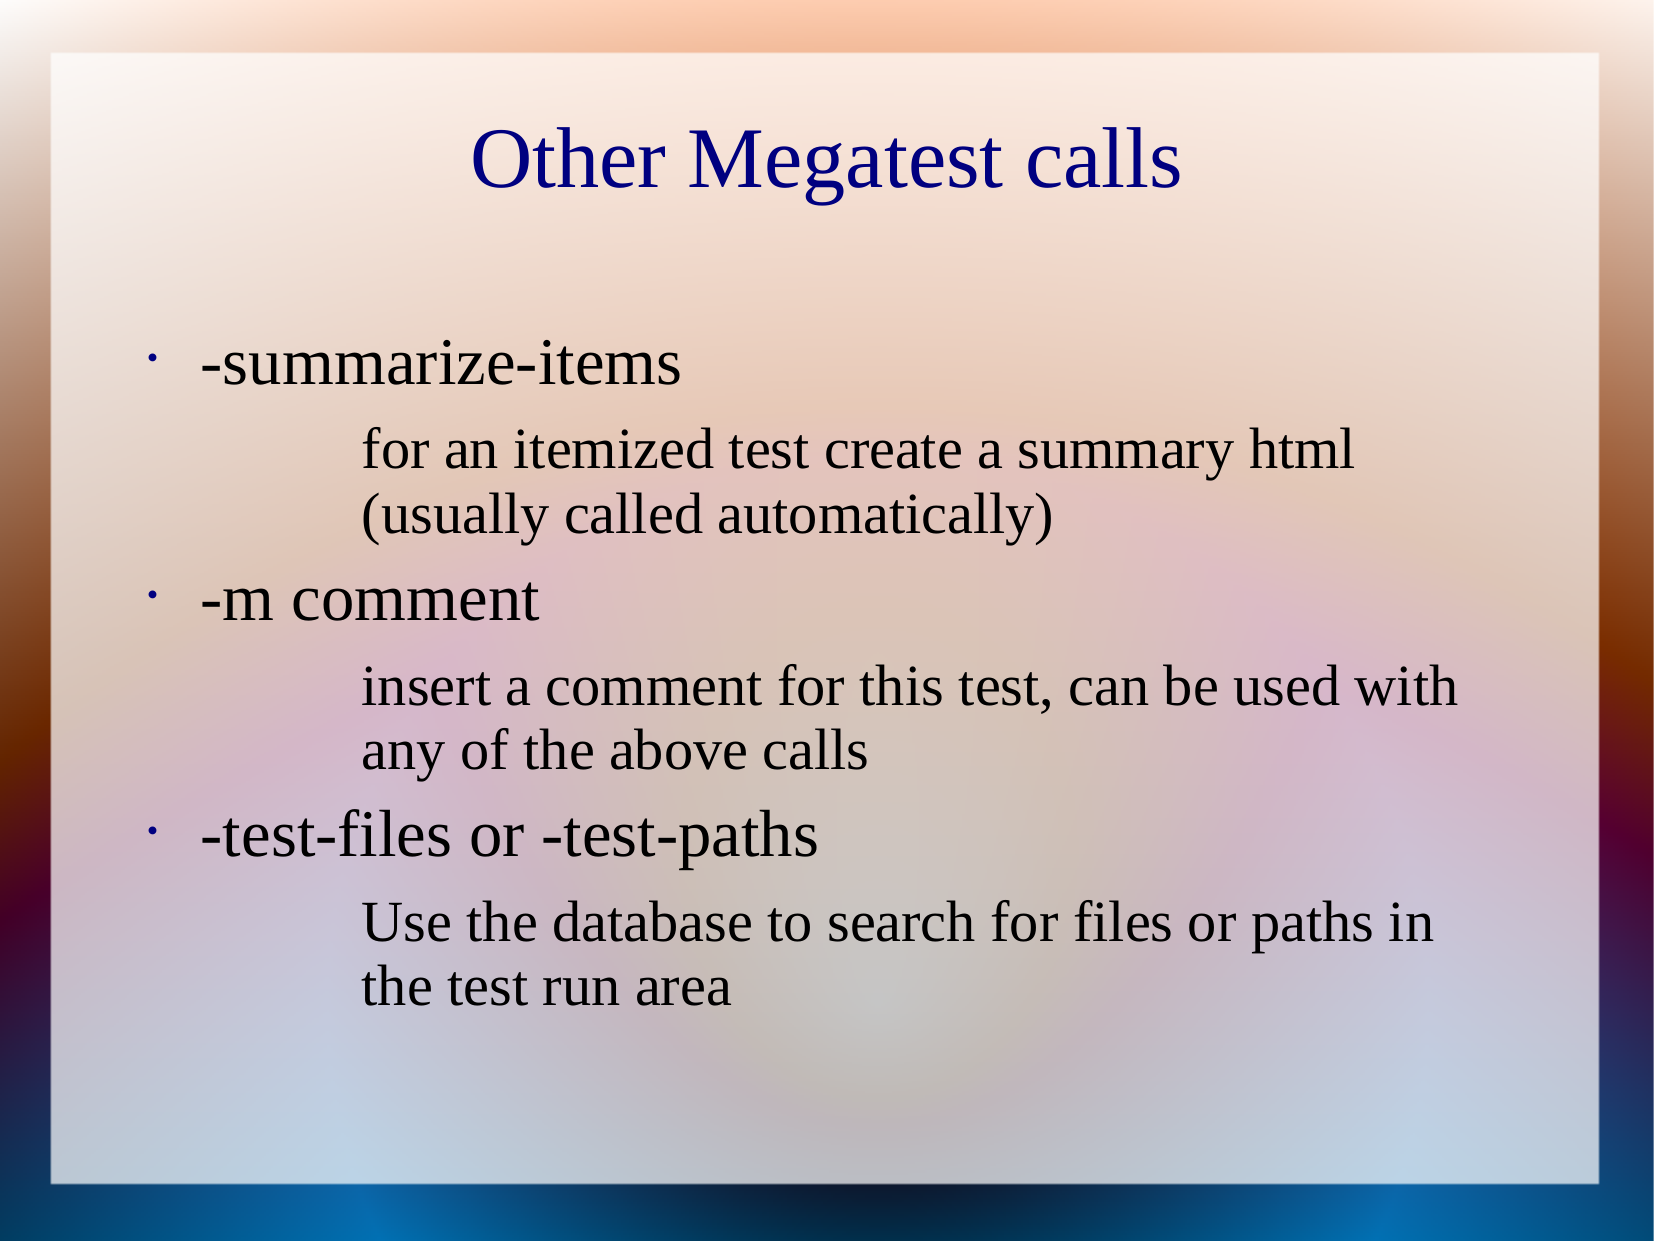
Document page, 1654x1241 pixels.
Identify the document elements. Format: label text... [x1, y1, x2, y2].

list -summarize-items for an itemized test create a summary html (usually called automatically) -m comment insert a comment for this test, can be used with any of the above calls -test-files or -test-paths Use the database to search for files or paths in the test run area [129, 324, 1489, 1045]
picture [0, 0, 1654, 1241]
title Other Megatest calls [82, 55, 1571, 263]
